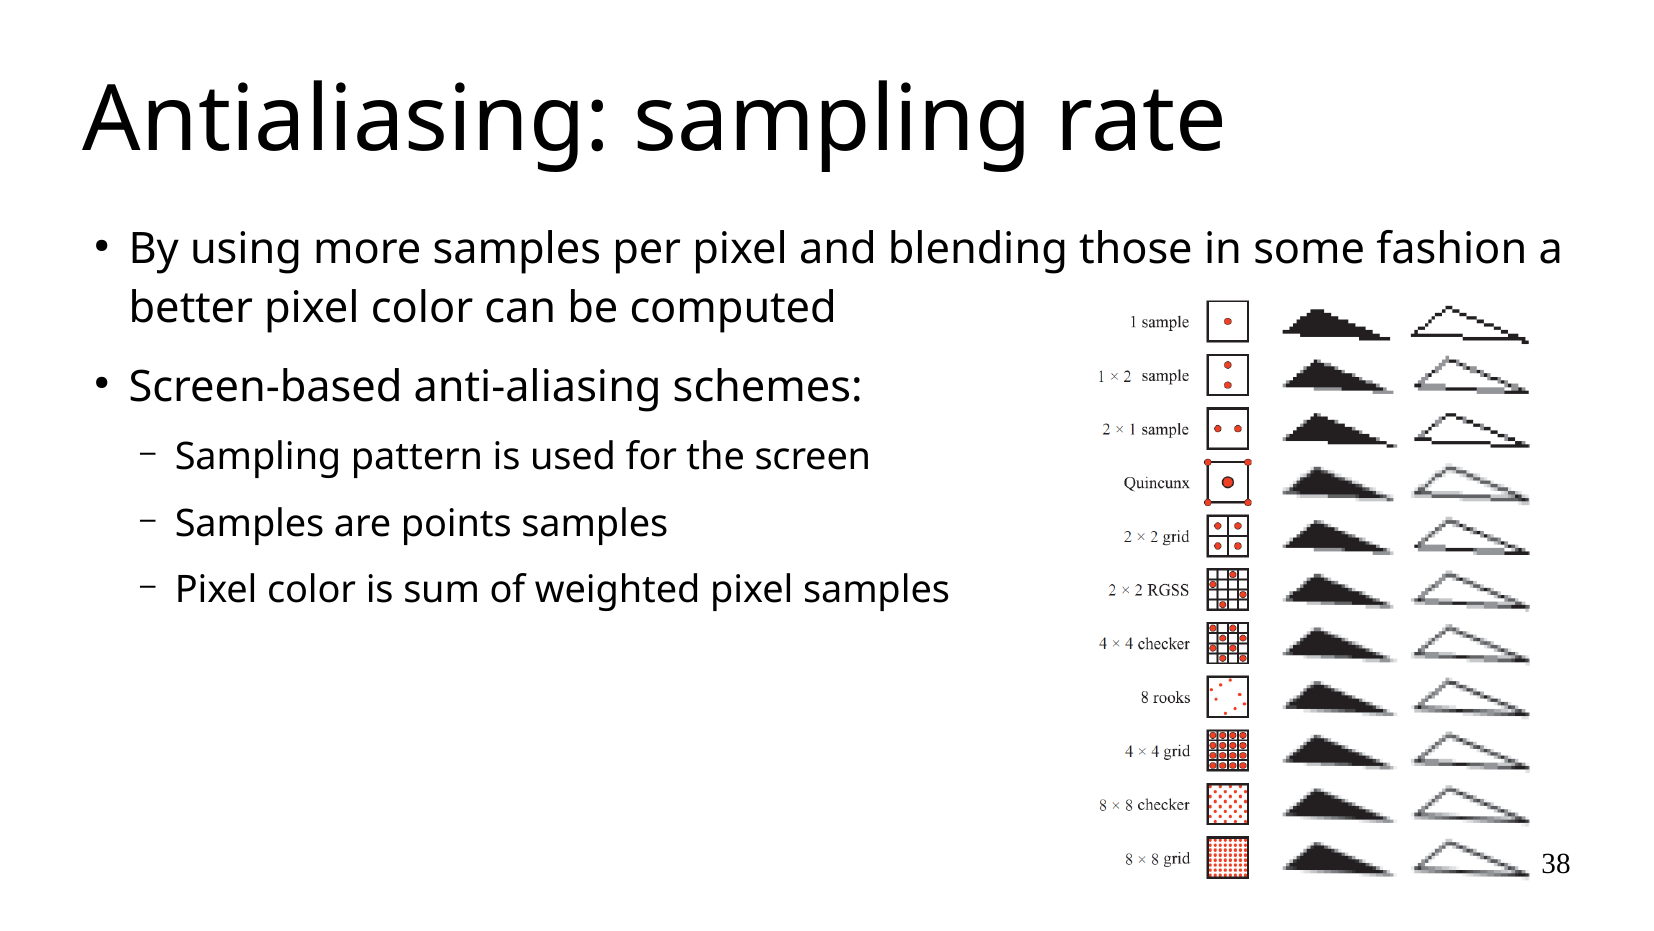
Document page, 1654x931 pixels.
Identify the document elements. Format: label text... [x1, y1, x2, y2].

title Antialiasing: sampling rate [82, 37, 1571, 193]
picture [1092, 297, 1531, 886]
list By using more samples per pixel and blending those in some fashion a better pixel color can be computed Screen-based anti-aliasing schemes: Sampling pattern is used for the screen Samples are points samples Pixel color is sum of weighted pixel samples [82, 217, 1571, 616]
